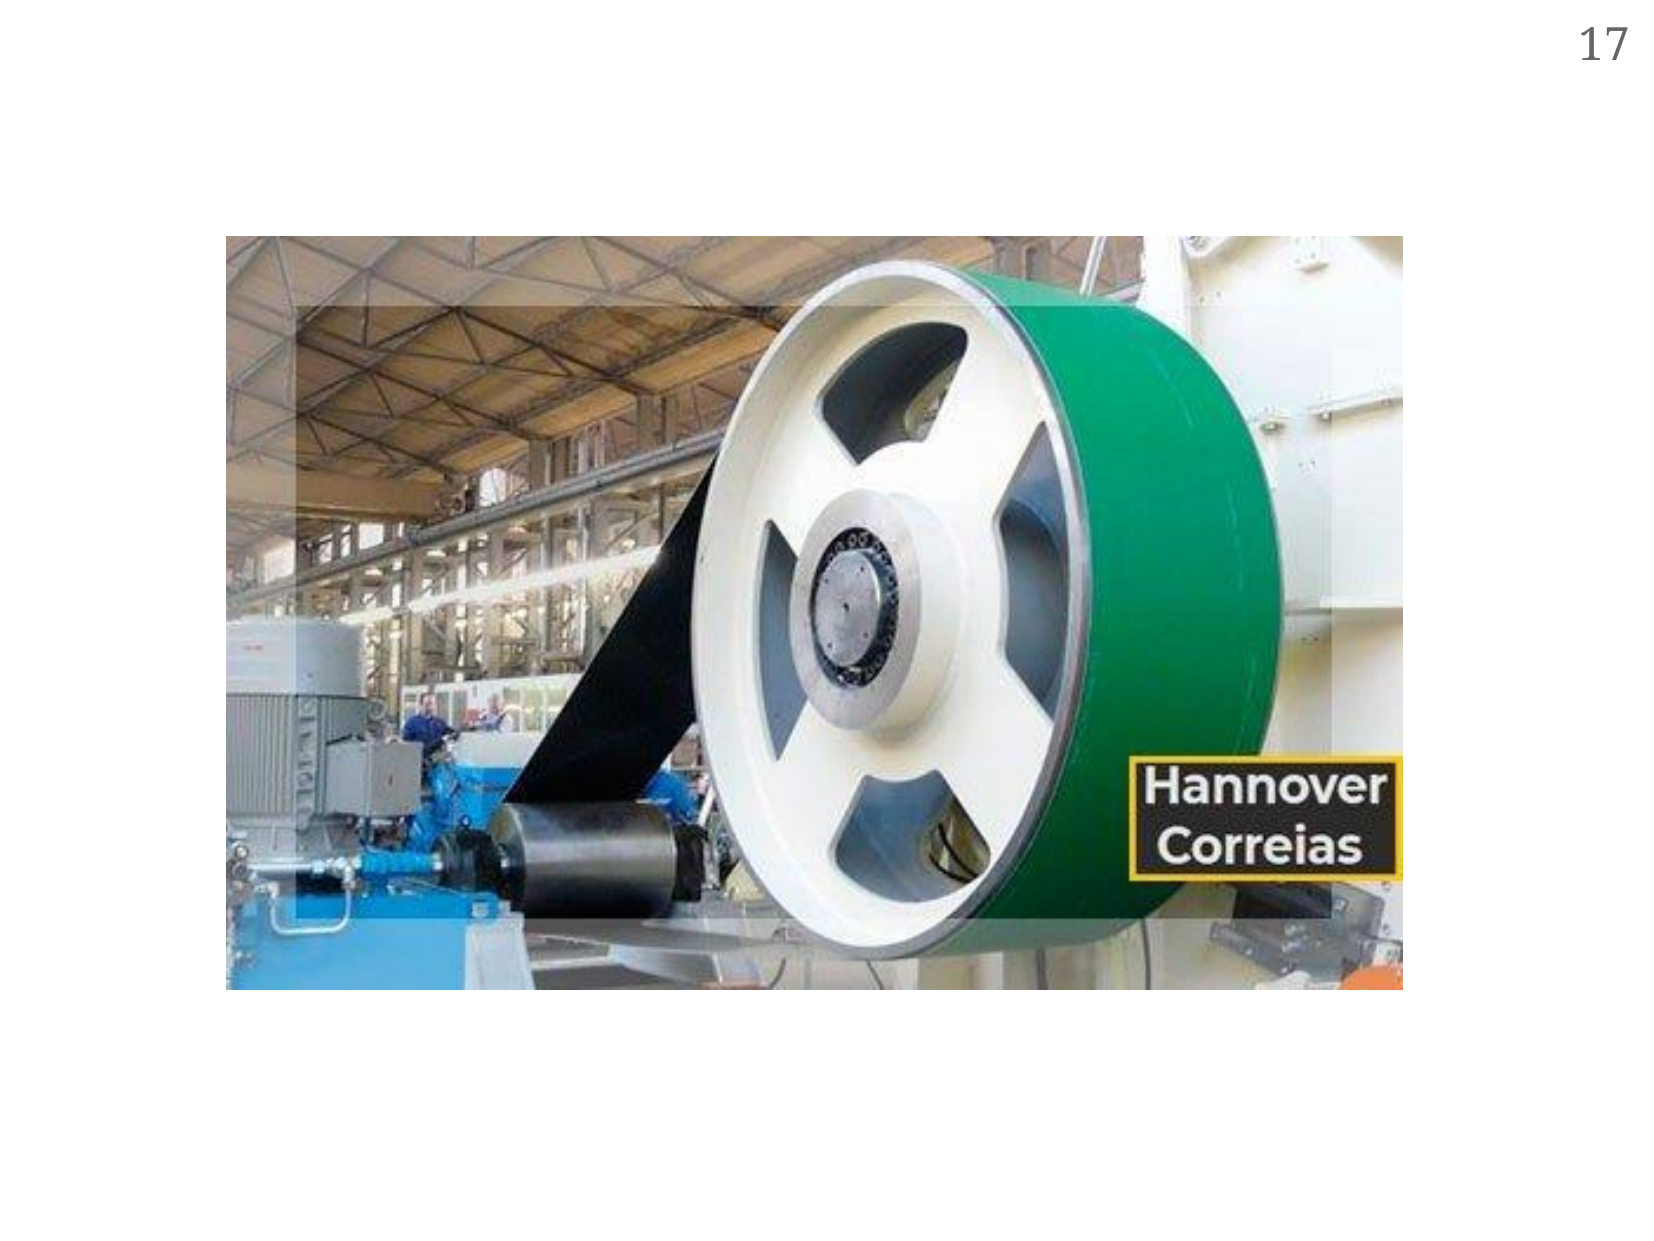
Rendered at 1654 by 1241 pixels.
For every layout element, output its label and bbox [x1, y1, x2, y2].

picture [226, 236, 1403, 990]
